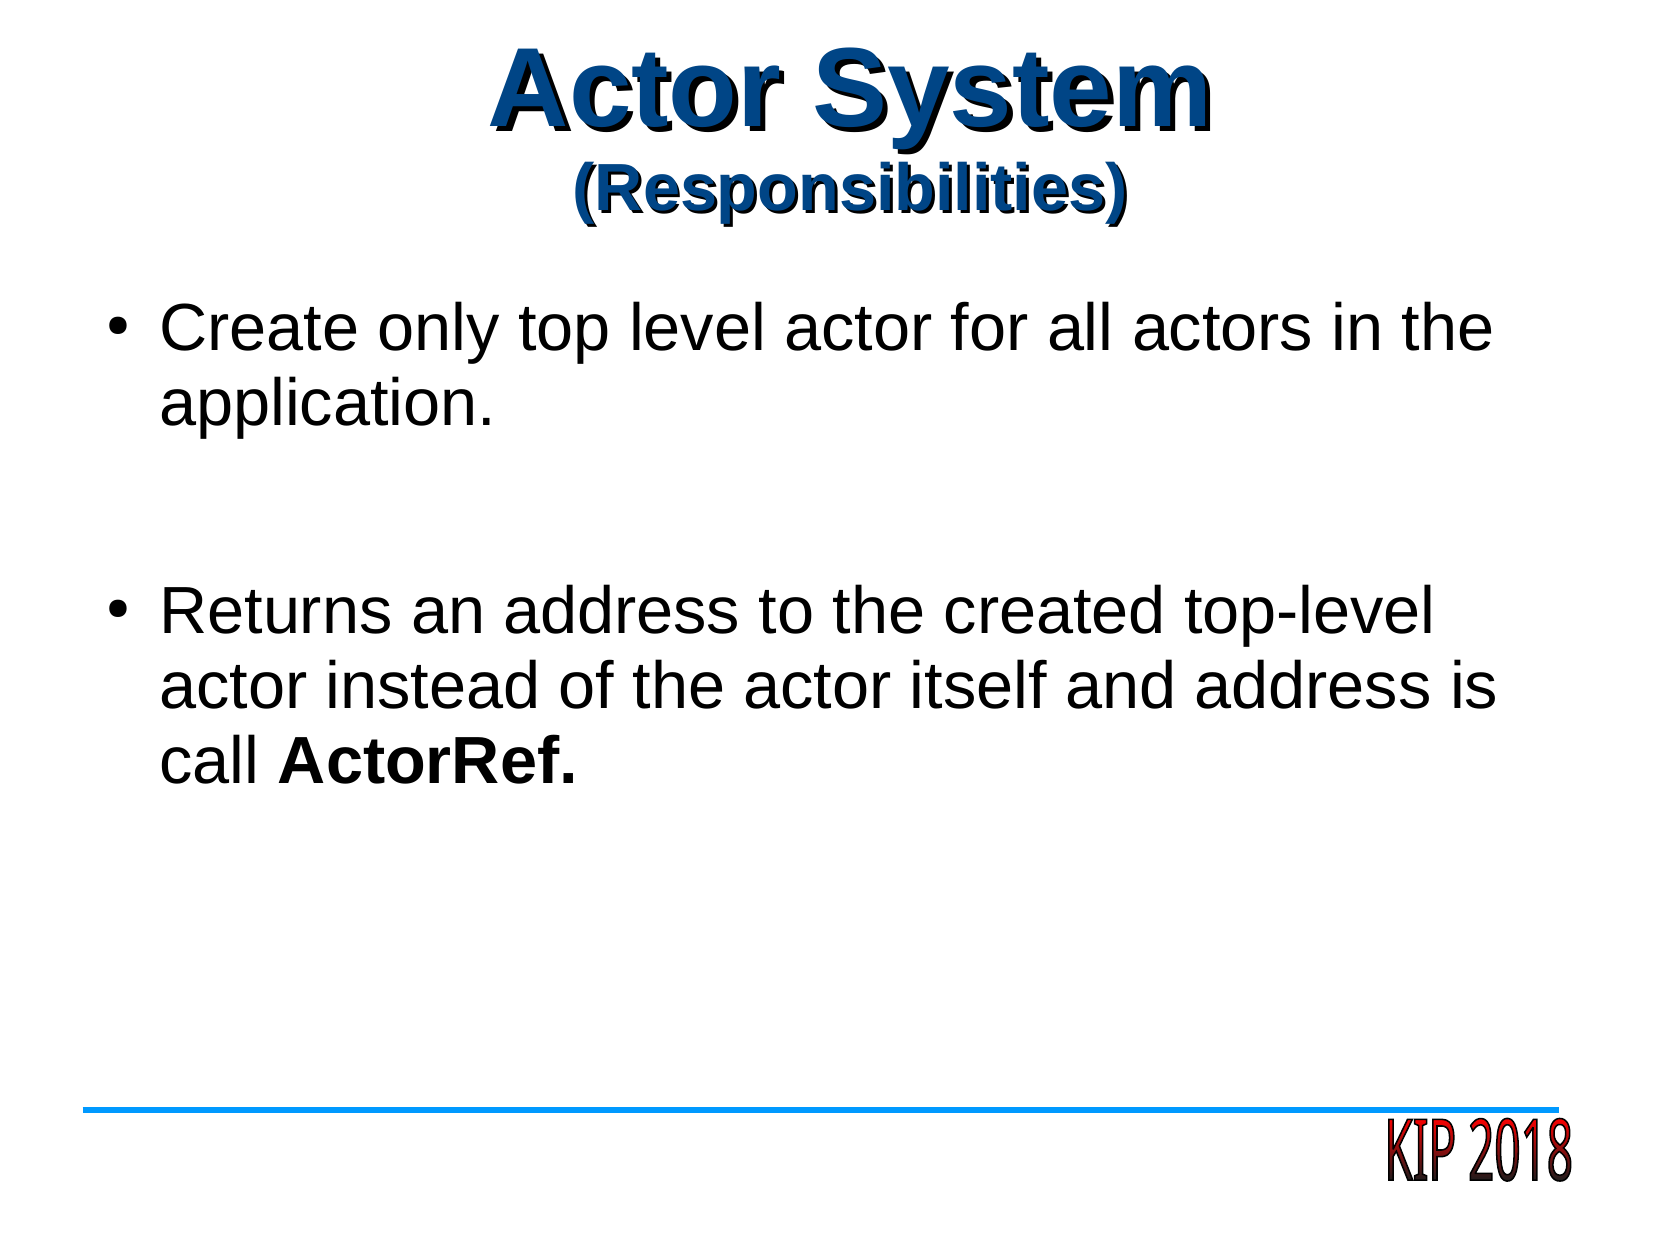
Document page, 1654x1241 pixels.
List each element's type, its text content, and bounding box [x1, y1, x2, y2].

list Create only top level actor for all actors in the application. Returns an address to the created top-level actor instead of the actor itself and address is call ActorRef. [88, 290, 1544, 1010]
text_box Actor System (Responsibilities) [437, 7, 1264, 243]
